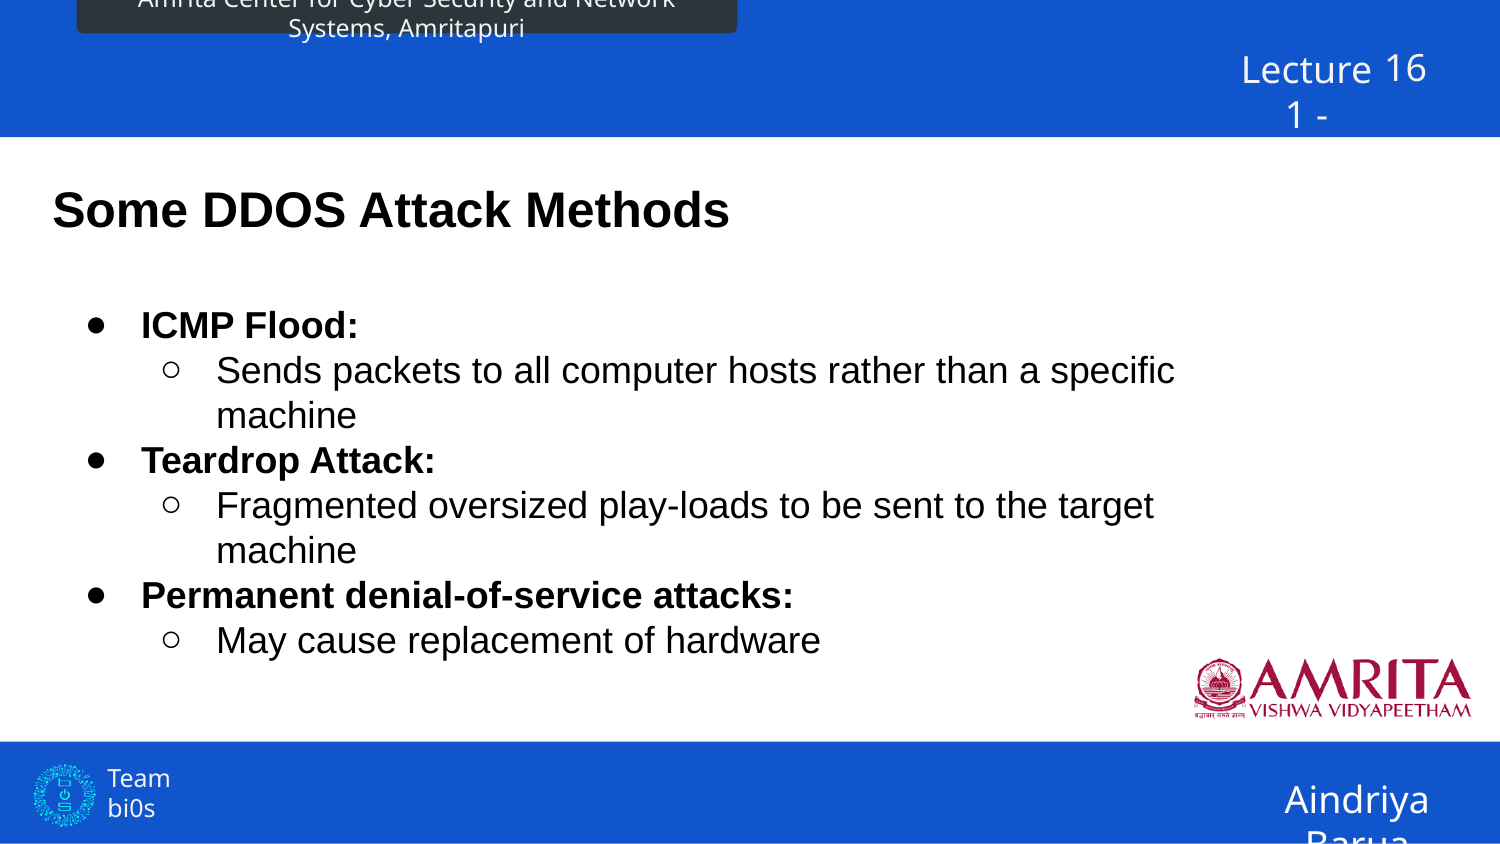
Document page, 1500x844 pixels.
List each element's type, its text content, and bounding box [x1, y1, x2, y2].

title Some DDOS Attack Methods [37, 156, 1435, 253]
text_box ICMP Flood: Sends packets to all computer hosts rather than a specific machine Teardrop Attack: Fragmented oversized play-loads to be sent to the target machine Permanent denial-of-service attacks: May cause replacement of hardware [51, 285, 1312, 731]
slide_number <number> [1322, 42, 1489, 98]
picture [1312, 654, 1473, 724]
picture [30, 763, 99, 828]
